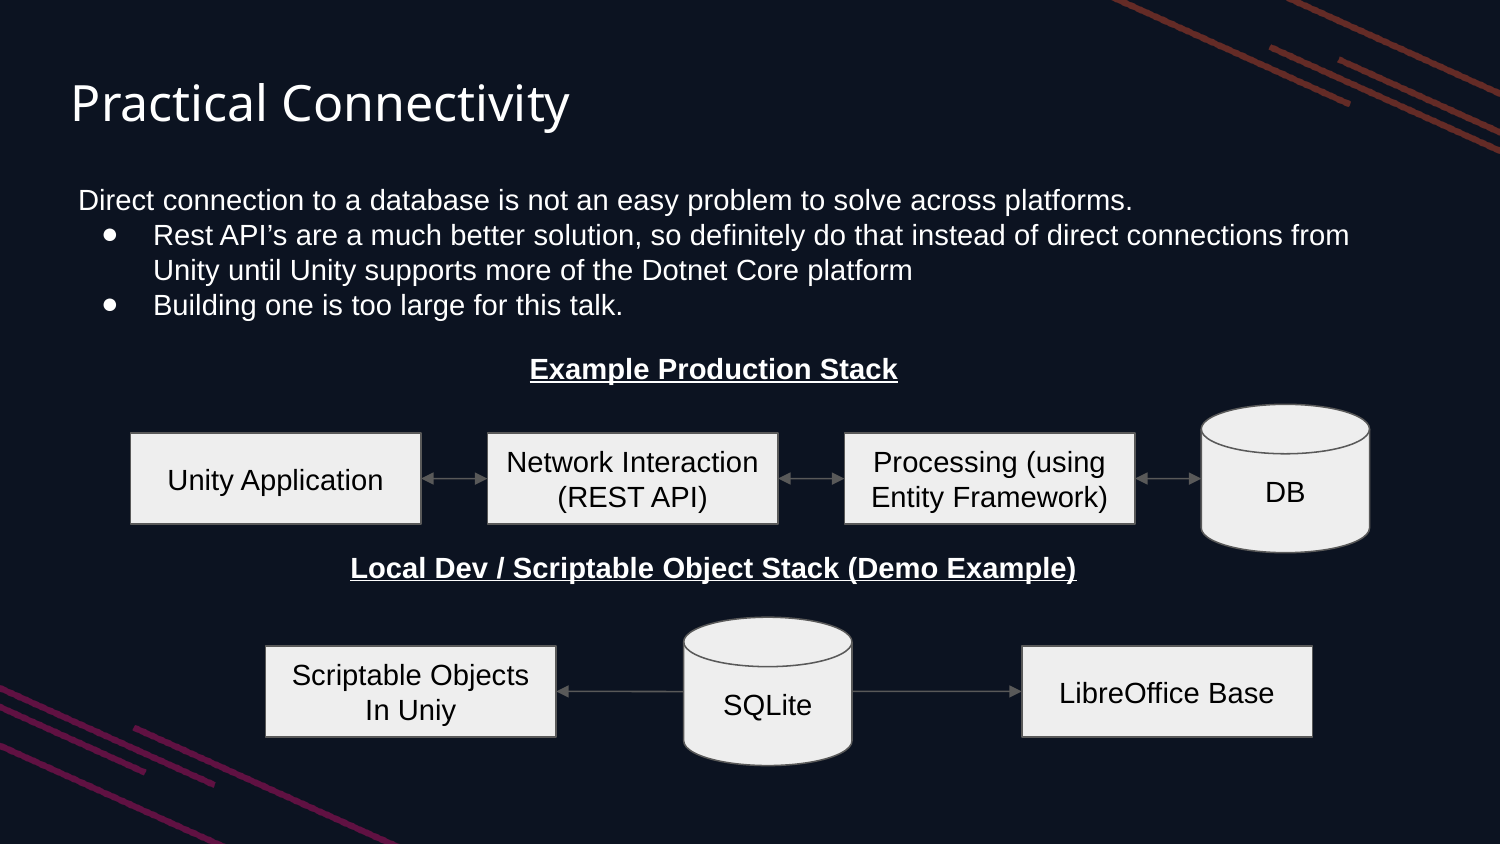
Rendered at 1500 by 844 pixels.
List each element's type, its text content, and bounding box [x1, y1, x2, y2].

text_box Unity Application [130, 433, 422, 524]
text_box Practical Connectivity [55, 55, 900, 146]
text_box SQLite [683, 617, 852, 766]
text_box Network Interaction (REST API) [487, 433, 779, 524]
text_box Scriptable Objects In Uniy [265, 646, 557, 737]
text_box DB [1201, 404, 1370, 553]
text_box Processing (using Entity Framework) [844, 433, 1135, 524]
text_box Example Production Stack [394, 335, 1033, 410]
text_box Local Dev / Scriptable Object Stack (Demo Example) [193, 533, 1235, 608]
text_box Direct connection to a database is not an easy problem to solve across platforms. Rest API’s are a much better solution, so definitely do that instead of direct connections from Unity until Unity supports more of the Dotnet Core platform Building one is too large for this talk. [63, 166, 1437, 378]
picture [0, 0, 1500, 844]
text_box LibreOffice Base [1021, 646, 1313, 737]
